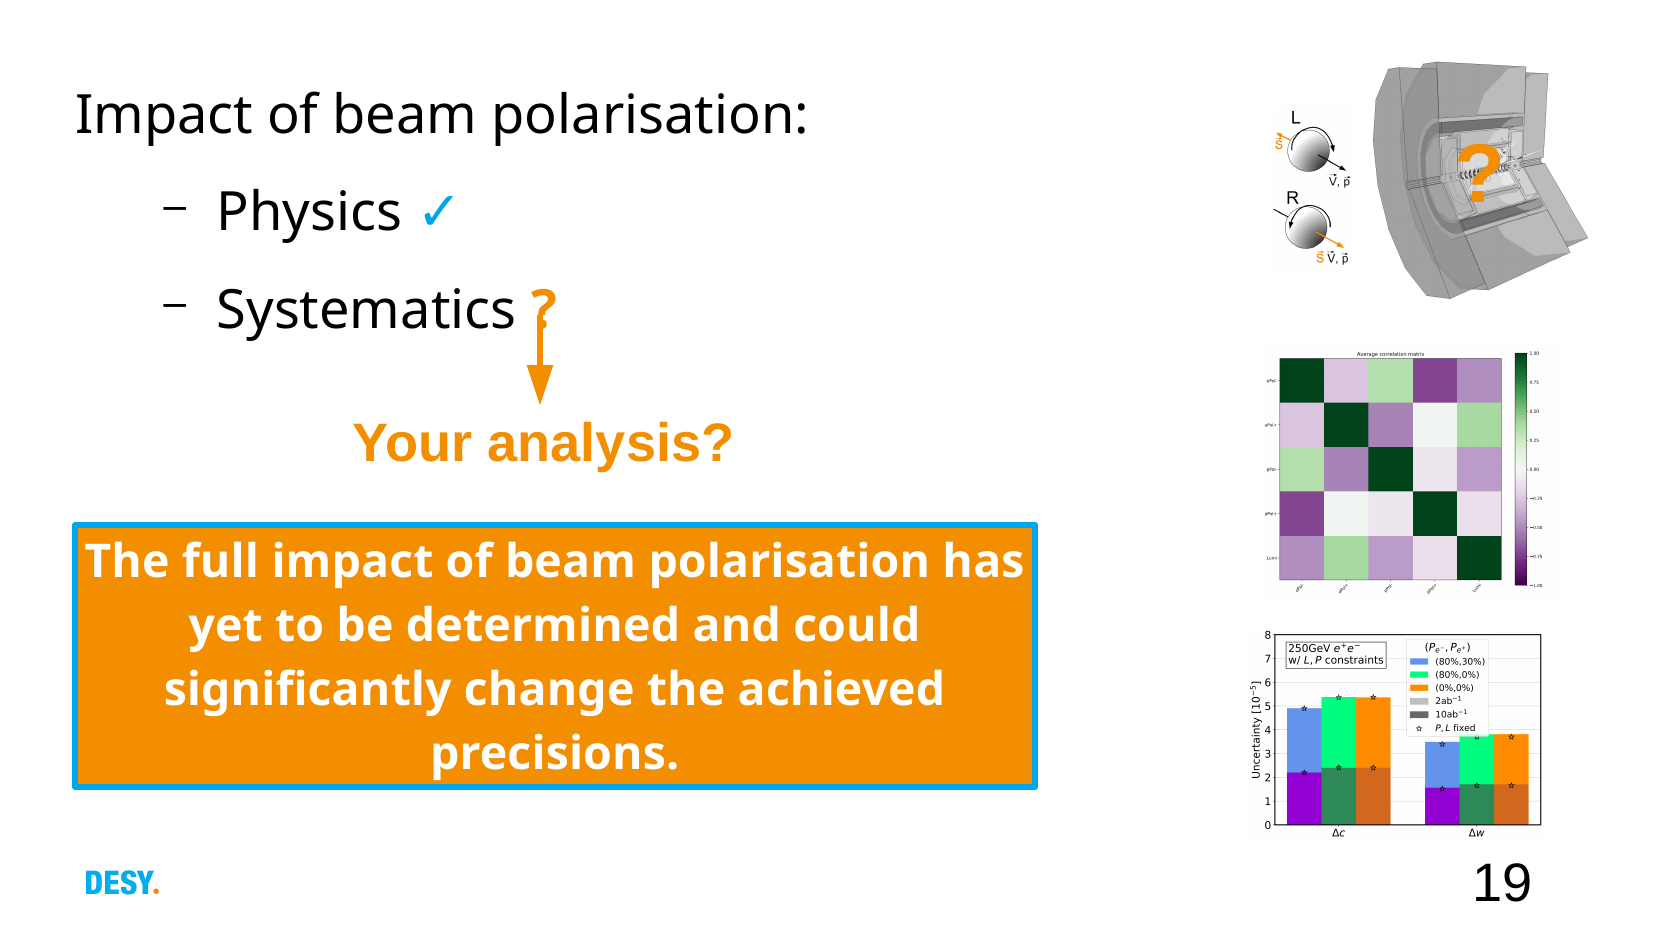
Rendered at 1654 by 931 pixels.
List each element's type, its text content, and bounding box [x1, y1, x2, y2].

picture [1245, 630, 1546, 839]
picture [1260, 345, 1561, 601]
text_box ? [1440, 120, 1521, 236]
text_box Your analysis? [337, 405, 751, 481]
list The full impact of beam polarisation has yet to be determined and could significantly change the achieved precisions. [75, 525, 1036, 788]
picture [1273, 105, 1351, 270]
picture [1365, 60, 1592, 301]
list Impact of beam polarisation: Physics ✓ Systematics ? [75, 75, 1564, 796]
